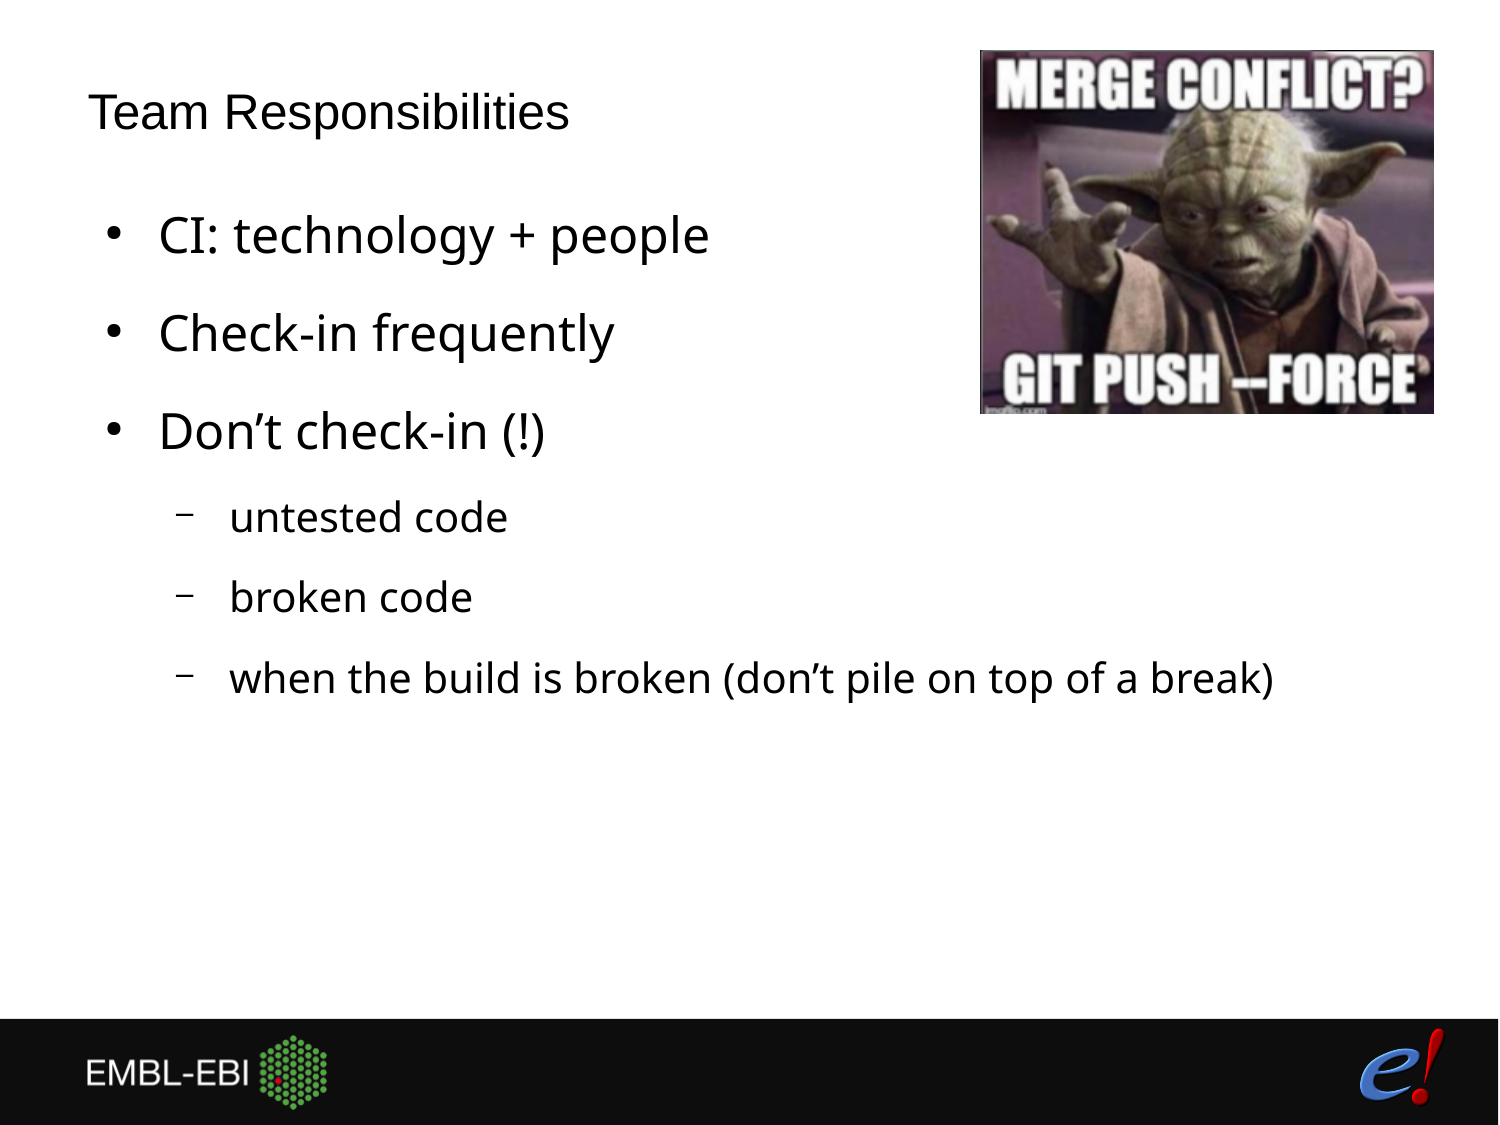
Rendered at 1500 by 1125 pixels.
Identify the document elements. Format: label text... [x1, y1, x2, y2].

list CI: technology + people Check-in frequently Don’t check-in (!) untested code broken code when the build is broken (don’t pile on top of a break) [87, 200, 1425, 914]
picture [1357, 1026, 1448, 1112]
picture [87, 1035, 327, 1110]
picture [980, 50, 1434, 414]
title Team Responsibilities [87, 50, 980, 175]
